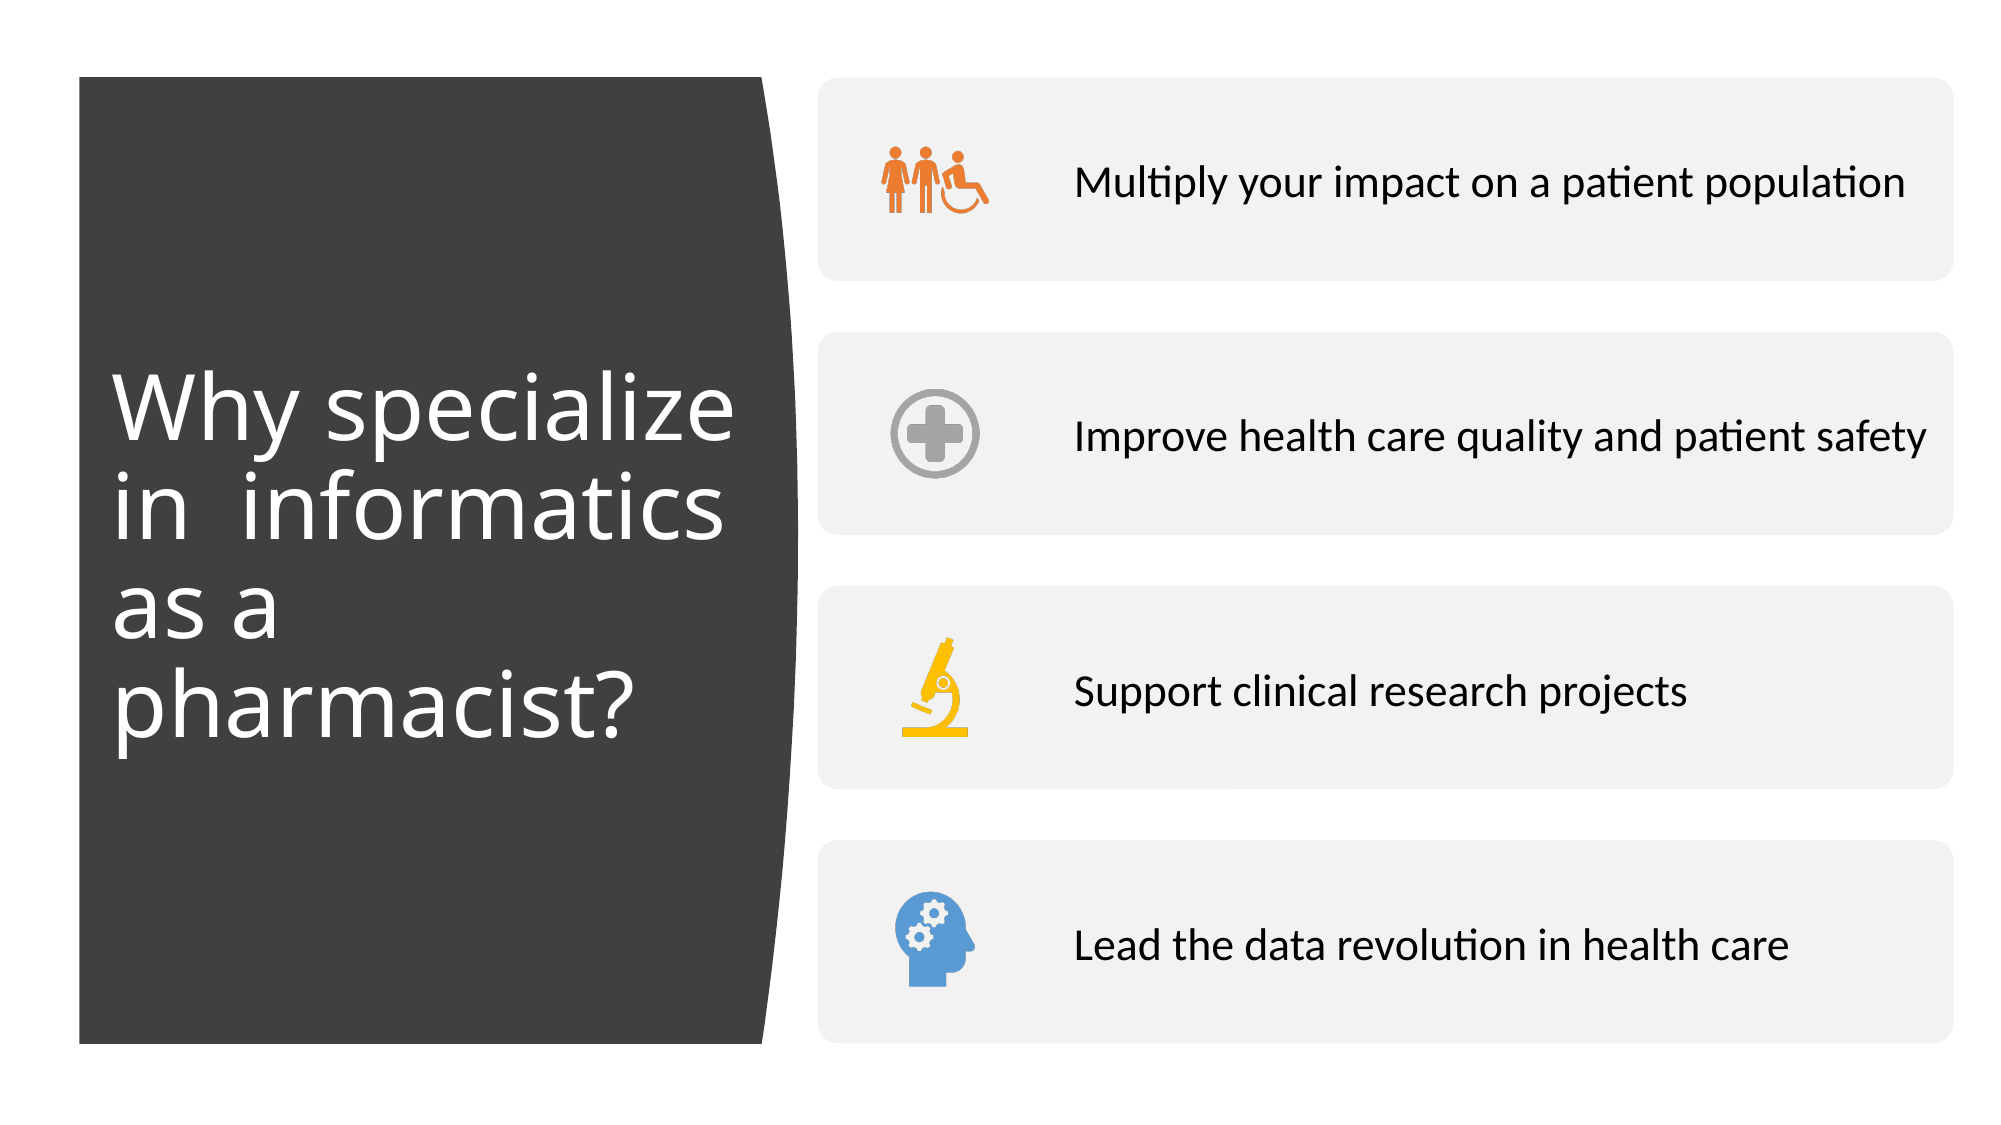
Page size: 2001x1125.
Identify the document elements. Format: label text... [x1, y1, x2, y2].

text_box Lead the data revolution in health care [1052, 840, 1954, 1044]
text_box [817, 331, 1052, 536]
text_box Multiply your impact on a patient population [1052, 77, 1954, 281]
text_box Support clinical research projects [1052, 585, 1954, 790]
text_box [817, 585, 1052, 790]
text_box [817, 840, 1052, 1044]
text_box [79, 77, 775, 1044]
title Why specialize in informatics as a pharmacist? [96, 166, 799, 953]
text_box Improve health care quality and patient safety [1052, 331, 1954, 536]
text_box [817, 77, 1052, 281]
